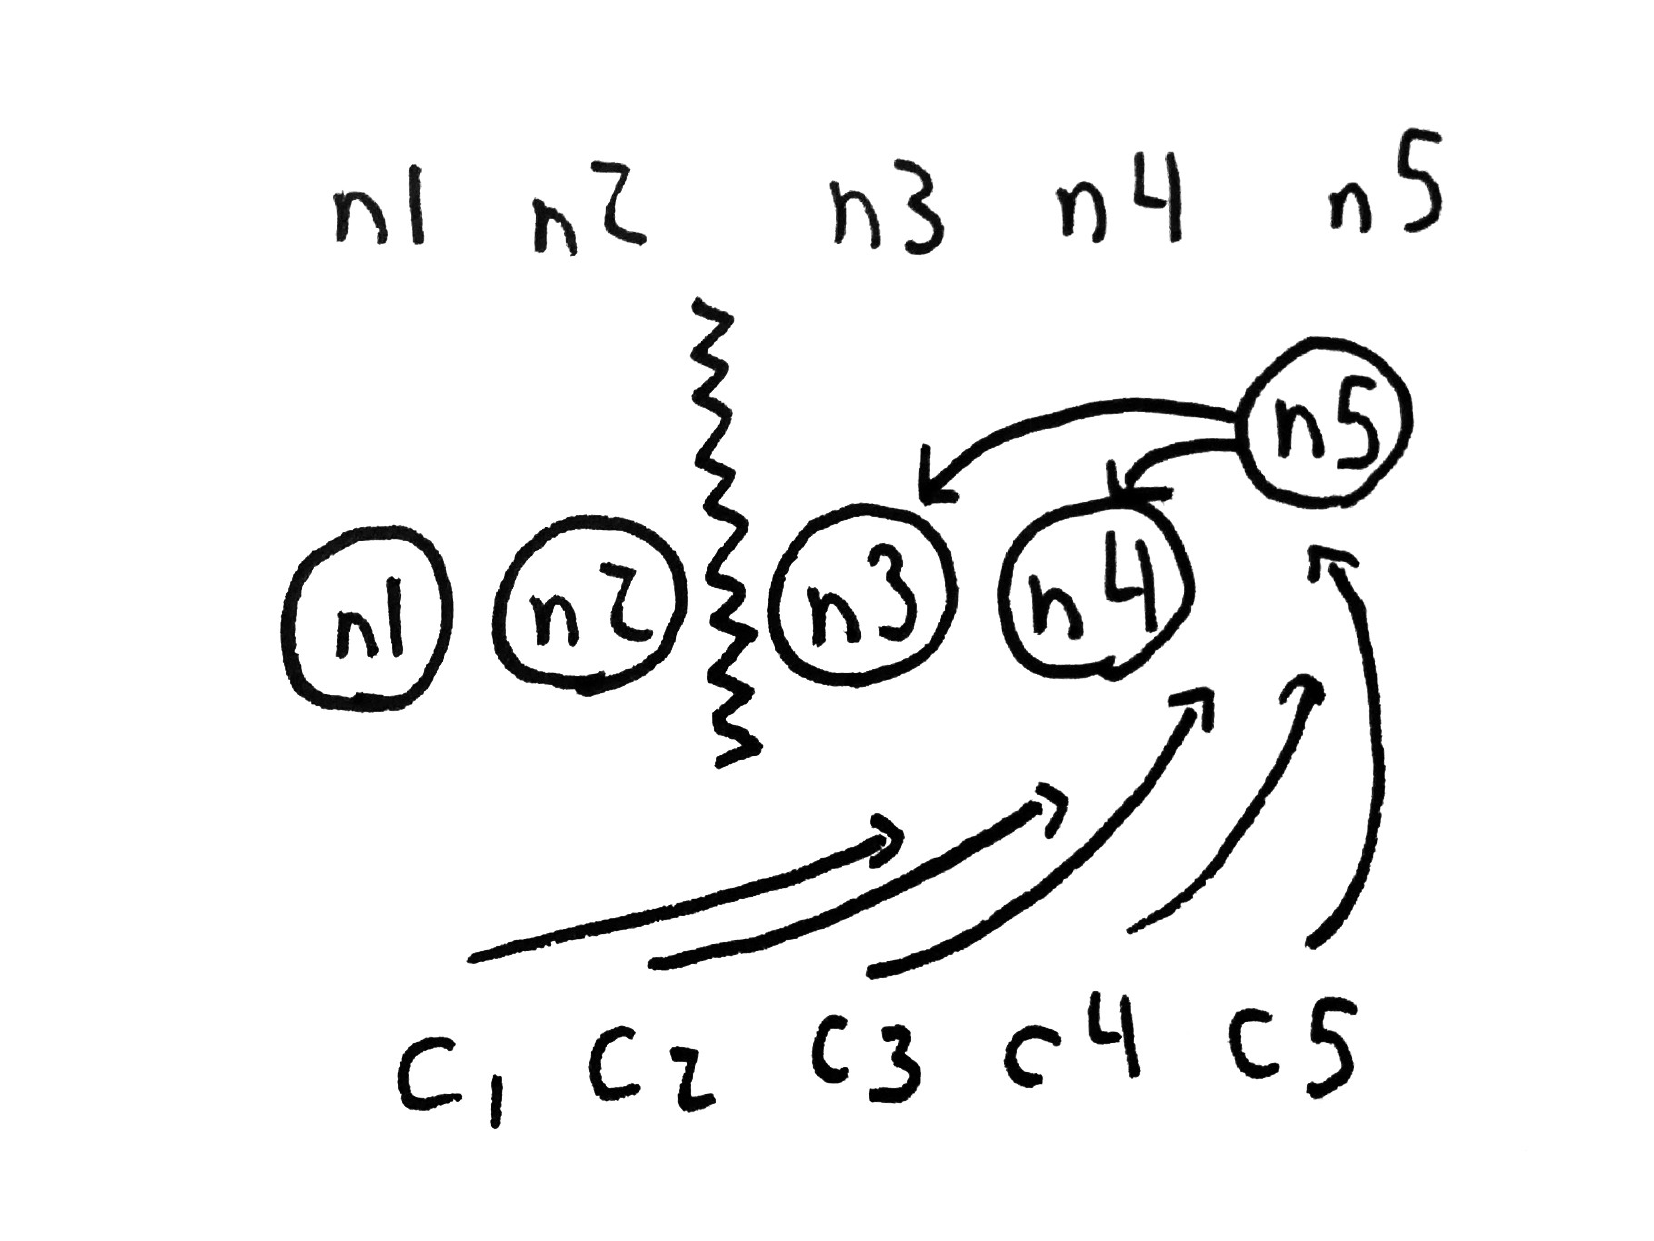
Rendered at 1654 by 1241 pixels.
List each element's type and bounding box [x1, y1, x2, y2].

picture [159, 80, 1531, 1206]
